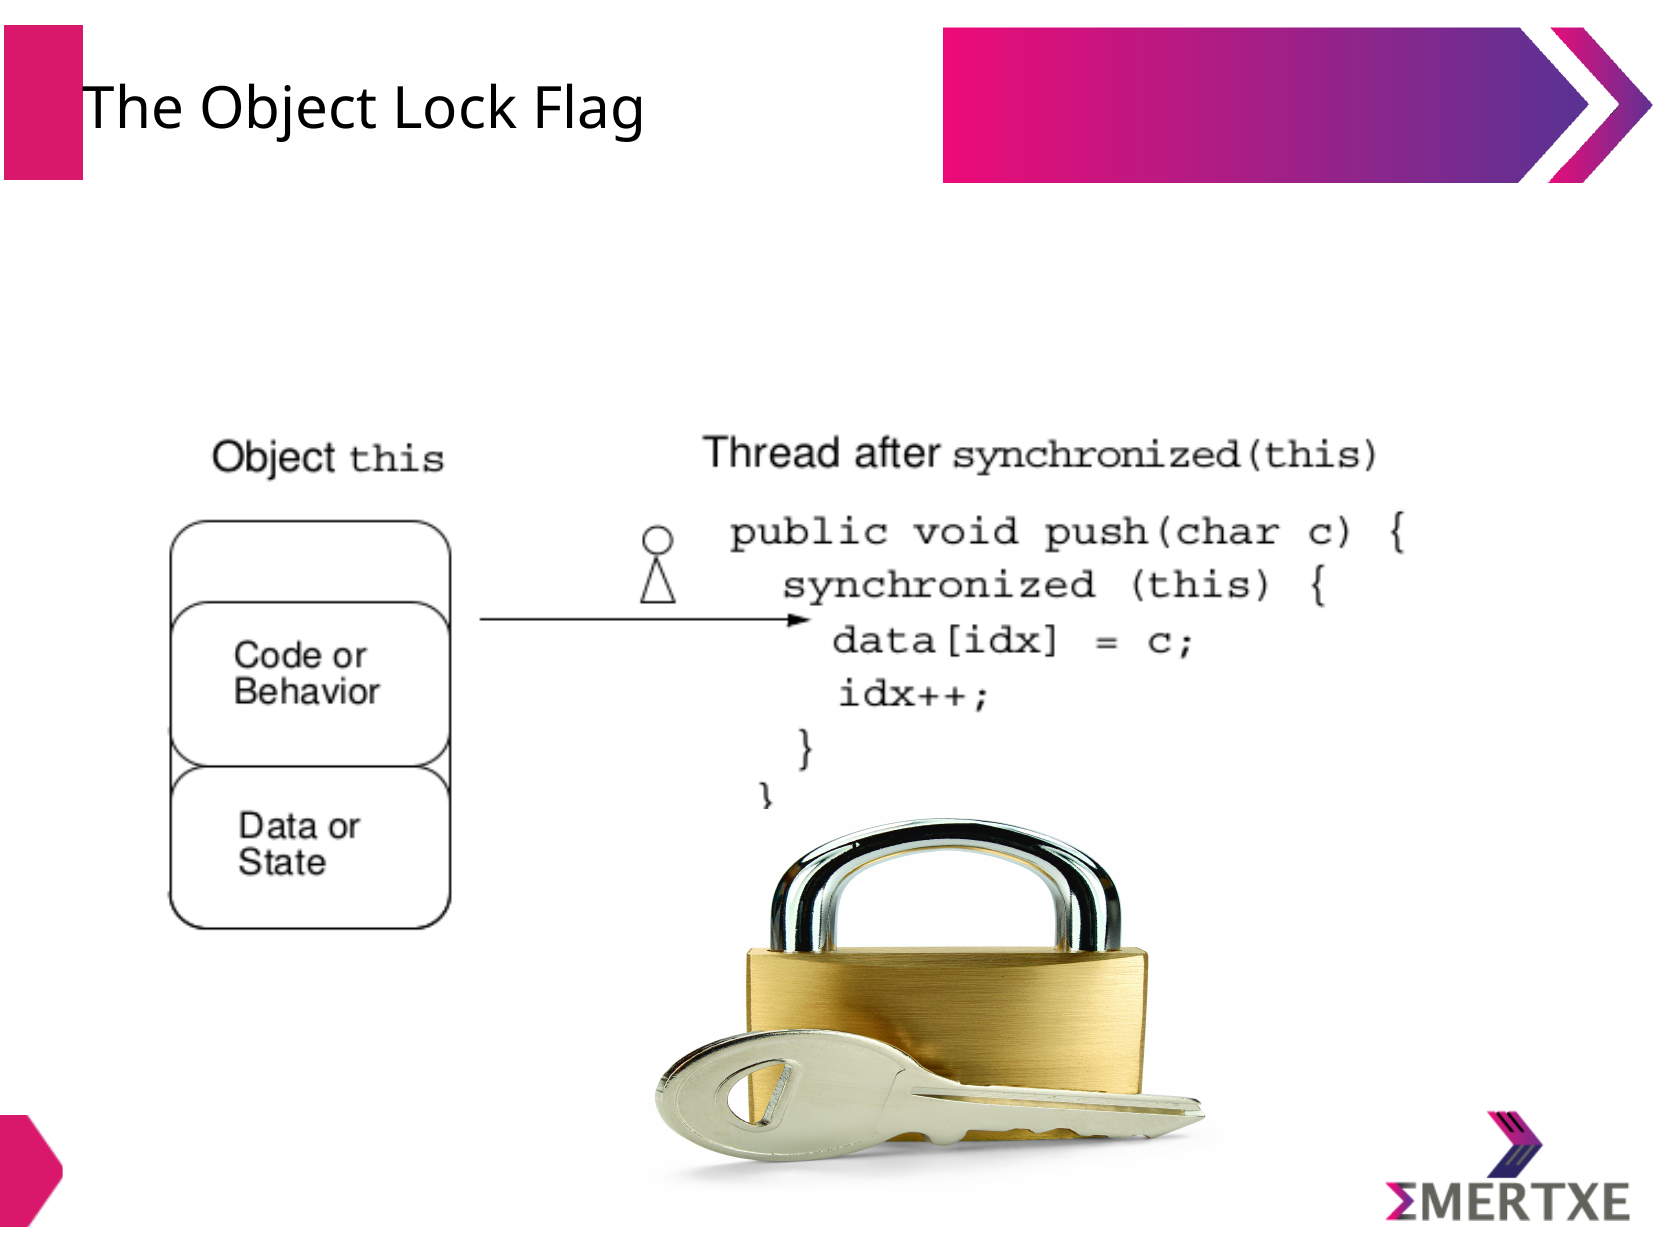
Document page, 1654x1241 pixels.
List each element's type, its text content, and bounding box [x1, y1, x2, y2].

picture [1385, 1107, 1631, 1221]
picture [135, 414, 1486, 1201]
picture [1571, 27, 1653, 183]
title The Object Lock Flag [82, 2, 1571, 210]
